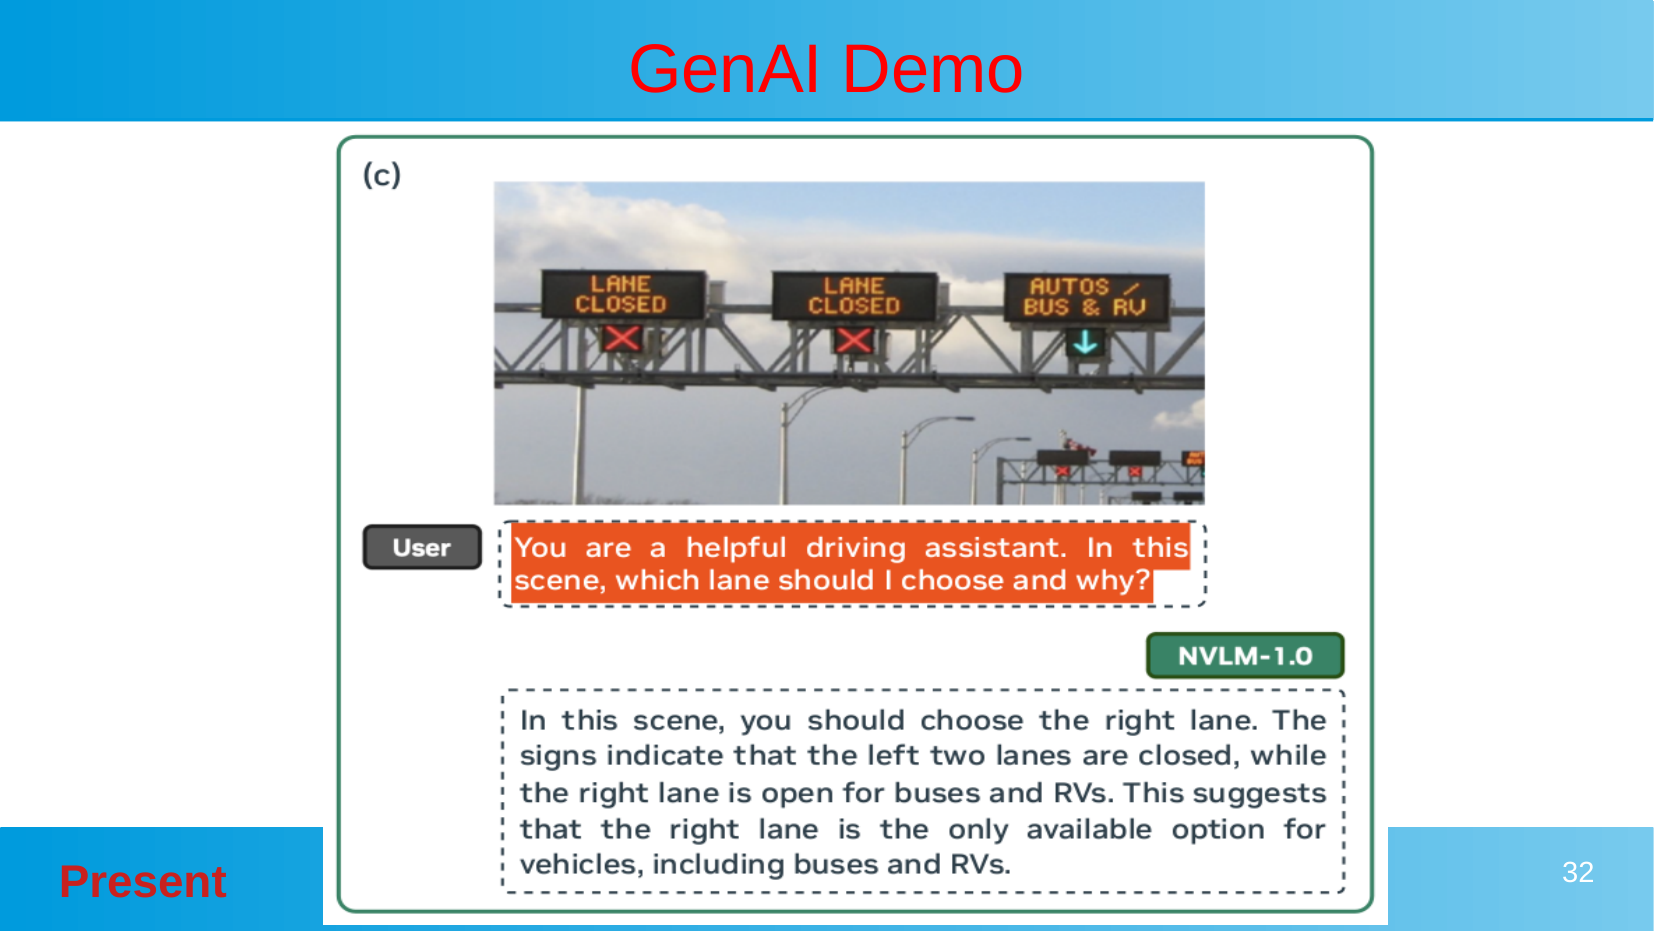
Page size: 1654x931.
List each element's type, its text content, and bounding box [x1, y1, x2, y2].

title GenAI Demo [59, 29, 1595, 108]
picture [323, 124, 1388, 925]
